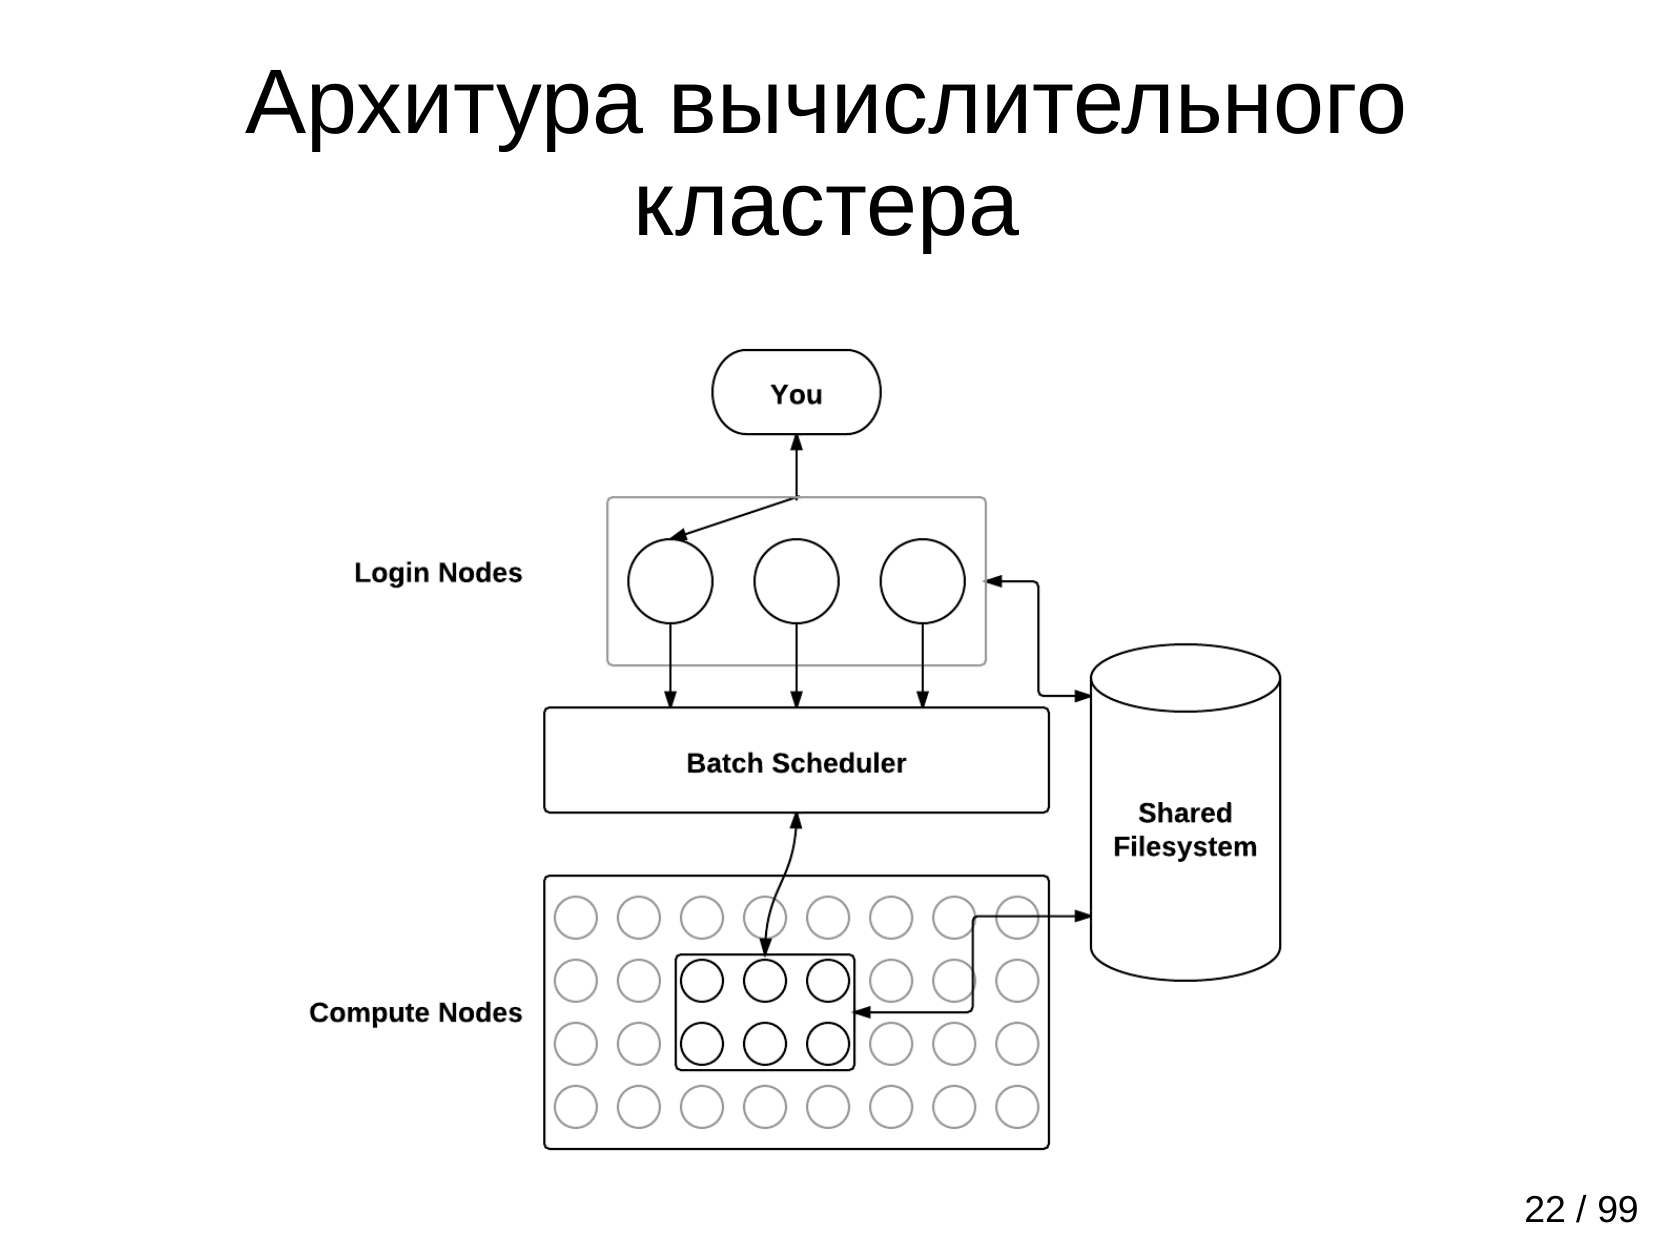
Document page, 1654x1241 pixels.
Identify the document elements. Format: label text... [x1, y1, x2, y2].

title Архитура вычислительного кластера [82, 49, 1571, 257]
picture [271, 329, 1359, 1170]
text_box <number> / 99 [1380, 1181, 1654, 1238]
